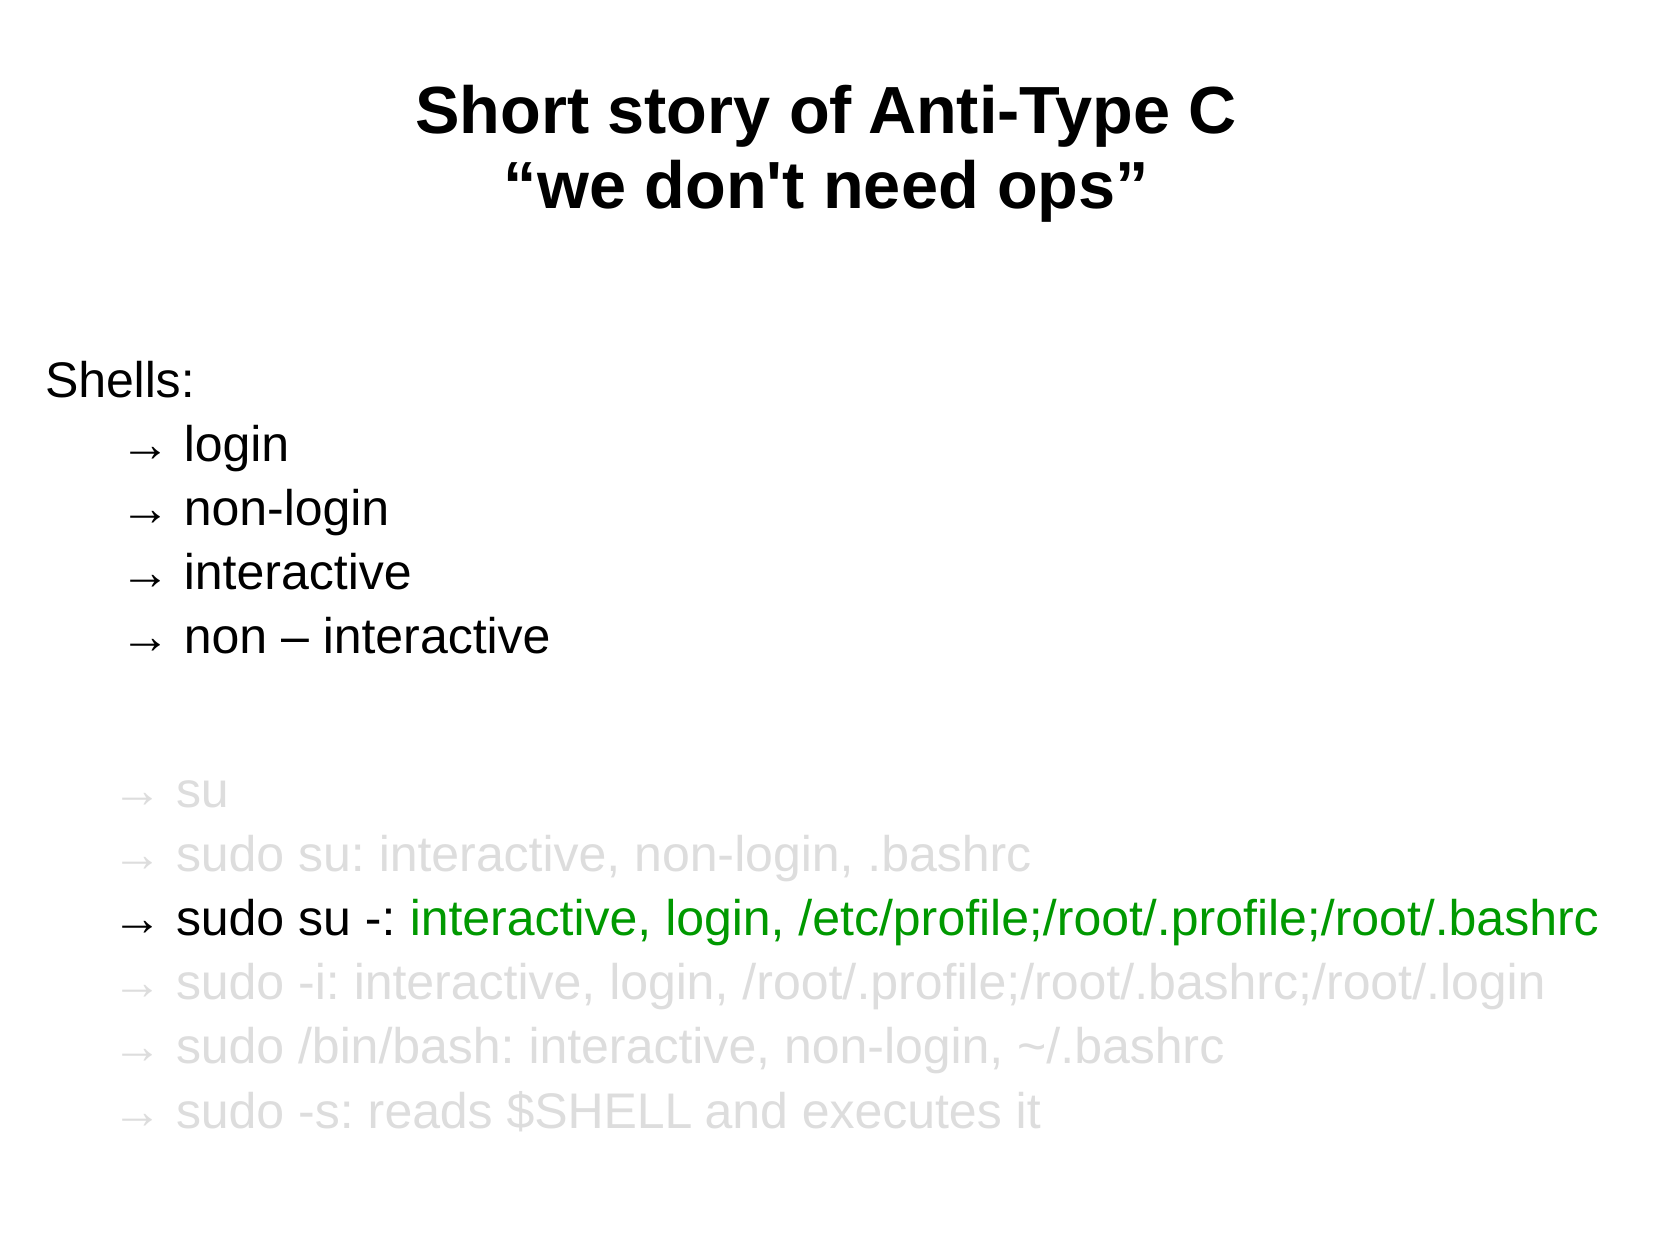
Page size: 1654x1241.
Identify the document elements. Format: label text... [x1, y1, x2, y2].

text_box Shells: → login → non-login → interactive → non – interactive [30, 336, 1654, 856]
text_box → su → sudo su: interactive, non-login, .bashrc → sudo su -: interactive, login, /etc/profile;/root/.profile;/root/.bashrc → sudo -i: interactive, login, /root/.profile;/root/.bashrc;/root/.login → sudo /bin/bash: interactive, non-login, ~/.bashrc → sudo -s: reads $SHELL and executes it [97, 746, 1615, 1138]
subtitle Short story of Anti-Type C “we don't need ops” [82, 0, 1571, 336]
